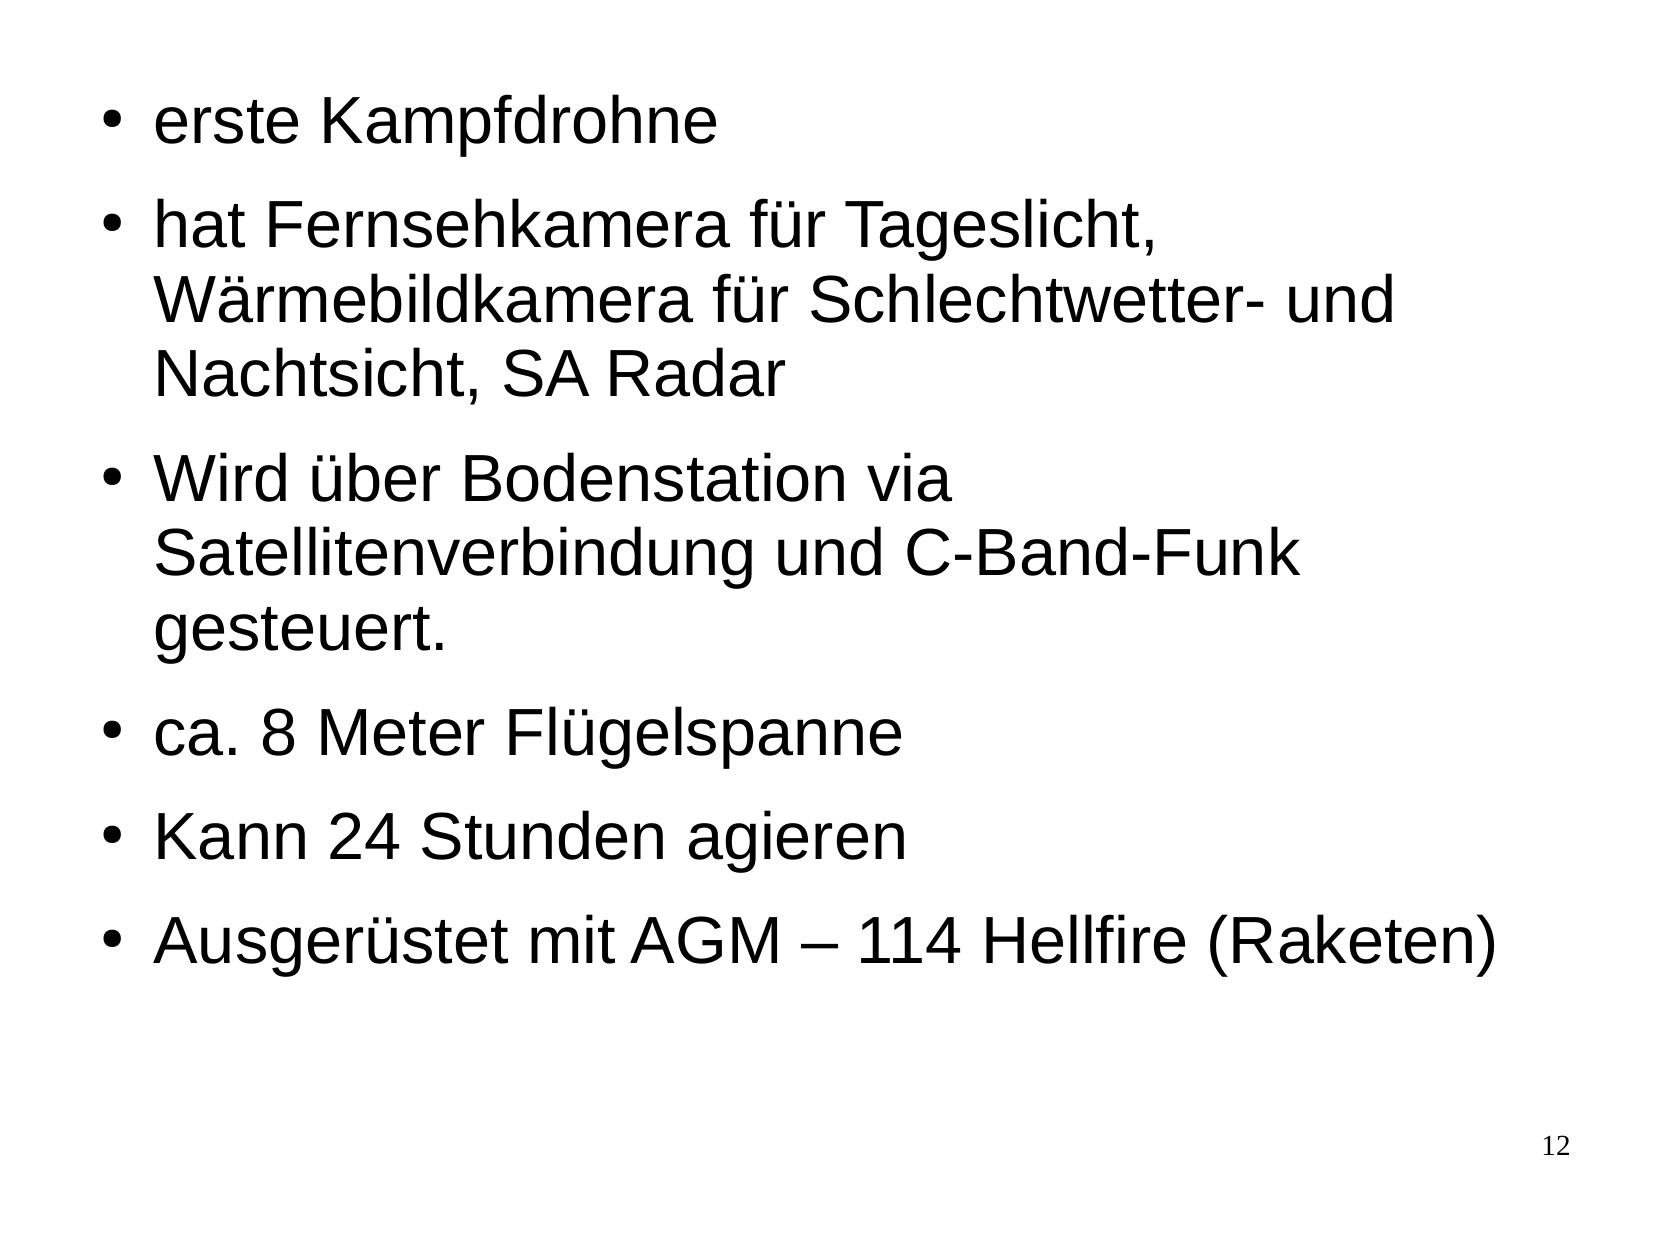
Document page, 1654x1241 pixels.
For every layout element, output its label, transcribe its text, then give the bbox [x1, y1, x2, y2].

list erste Kampfdrohne hat Fernsehkamera für Tageslicht, Wärmebildkamera für Schlechtwetter- und Nachtsicht, SA Radar Wird über Bodenstation via Satellitenverbindung und C-Band-Funk gesteuert. ca. 8 Meter Flügelspanne Kann 24 Stunden agieren Ausgerüstet mit AGM – 114 Hellfire (Raketen) [82, 82, 1571, 1109]
